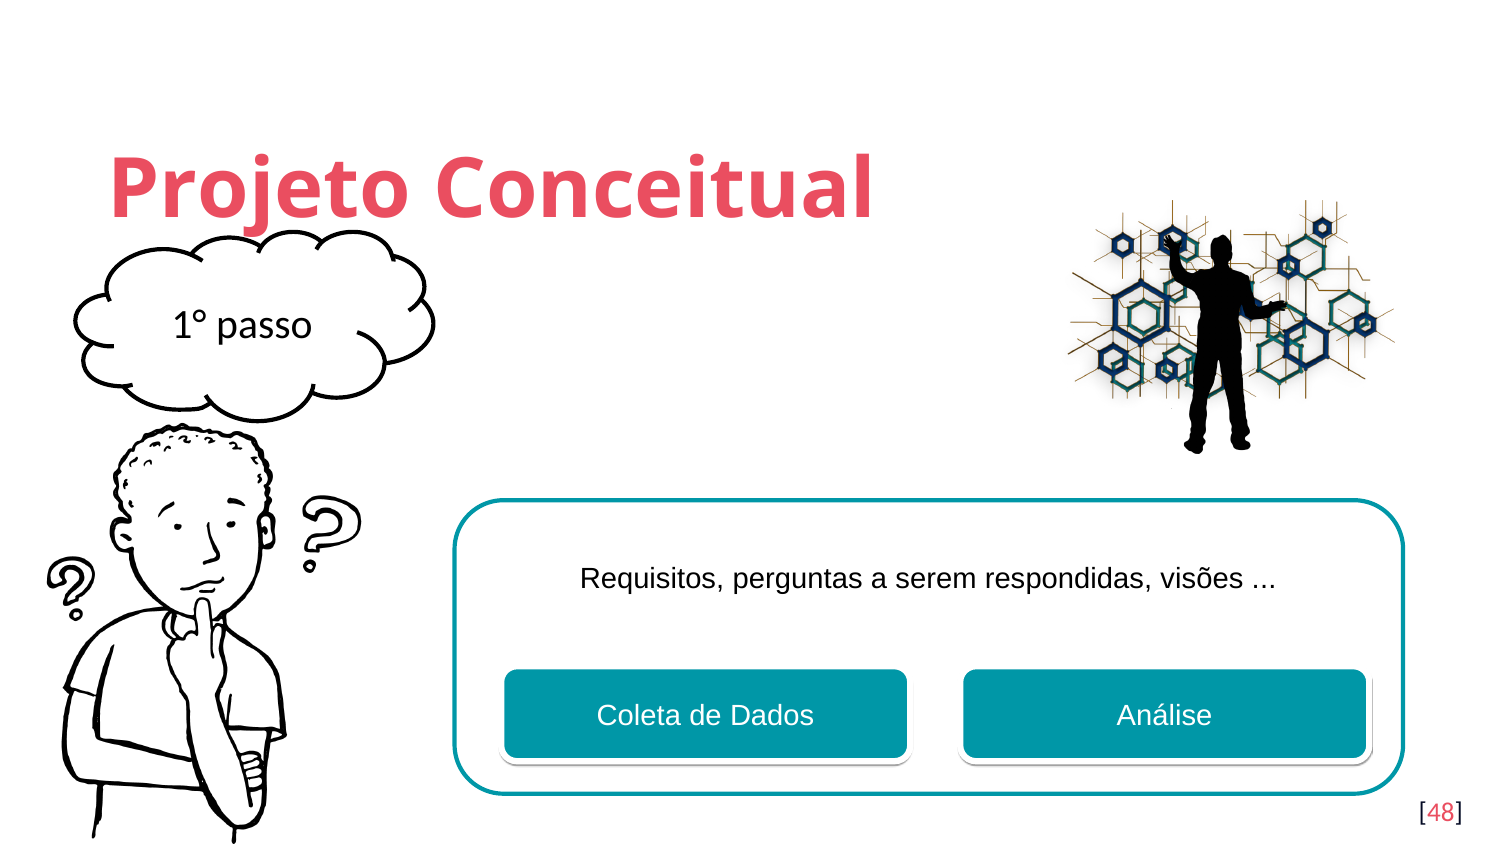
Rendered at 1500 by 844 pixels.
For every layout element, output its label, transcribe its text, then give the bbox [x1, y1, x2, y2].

text_box 1° passo [75, 231, 434, 422]
picture [0, 421, 415, 844]
text_box Coleta de Dados [501, 666, 911, 762]
text_box Análise [960, 666, 1370, 762]
text_box Projeto Conceitual [92, 104, 1408, 243]
slide_number [48] [1403, 779, 1494, 844]
picture [993, 200, 1444, 454]
text_box Requisitos, perguntas a serem respondidas, visões ... [454, 500, 1404, 794]
